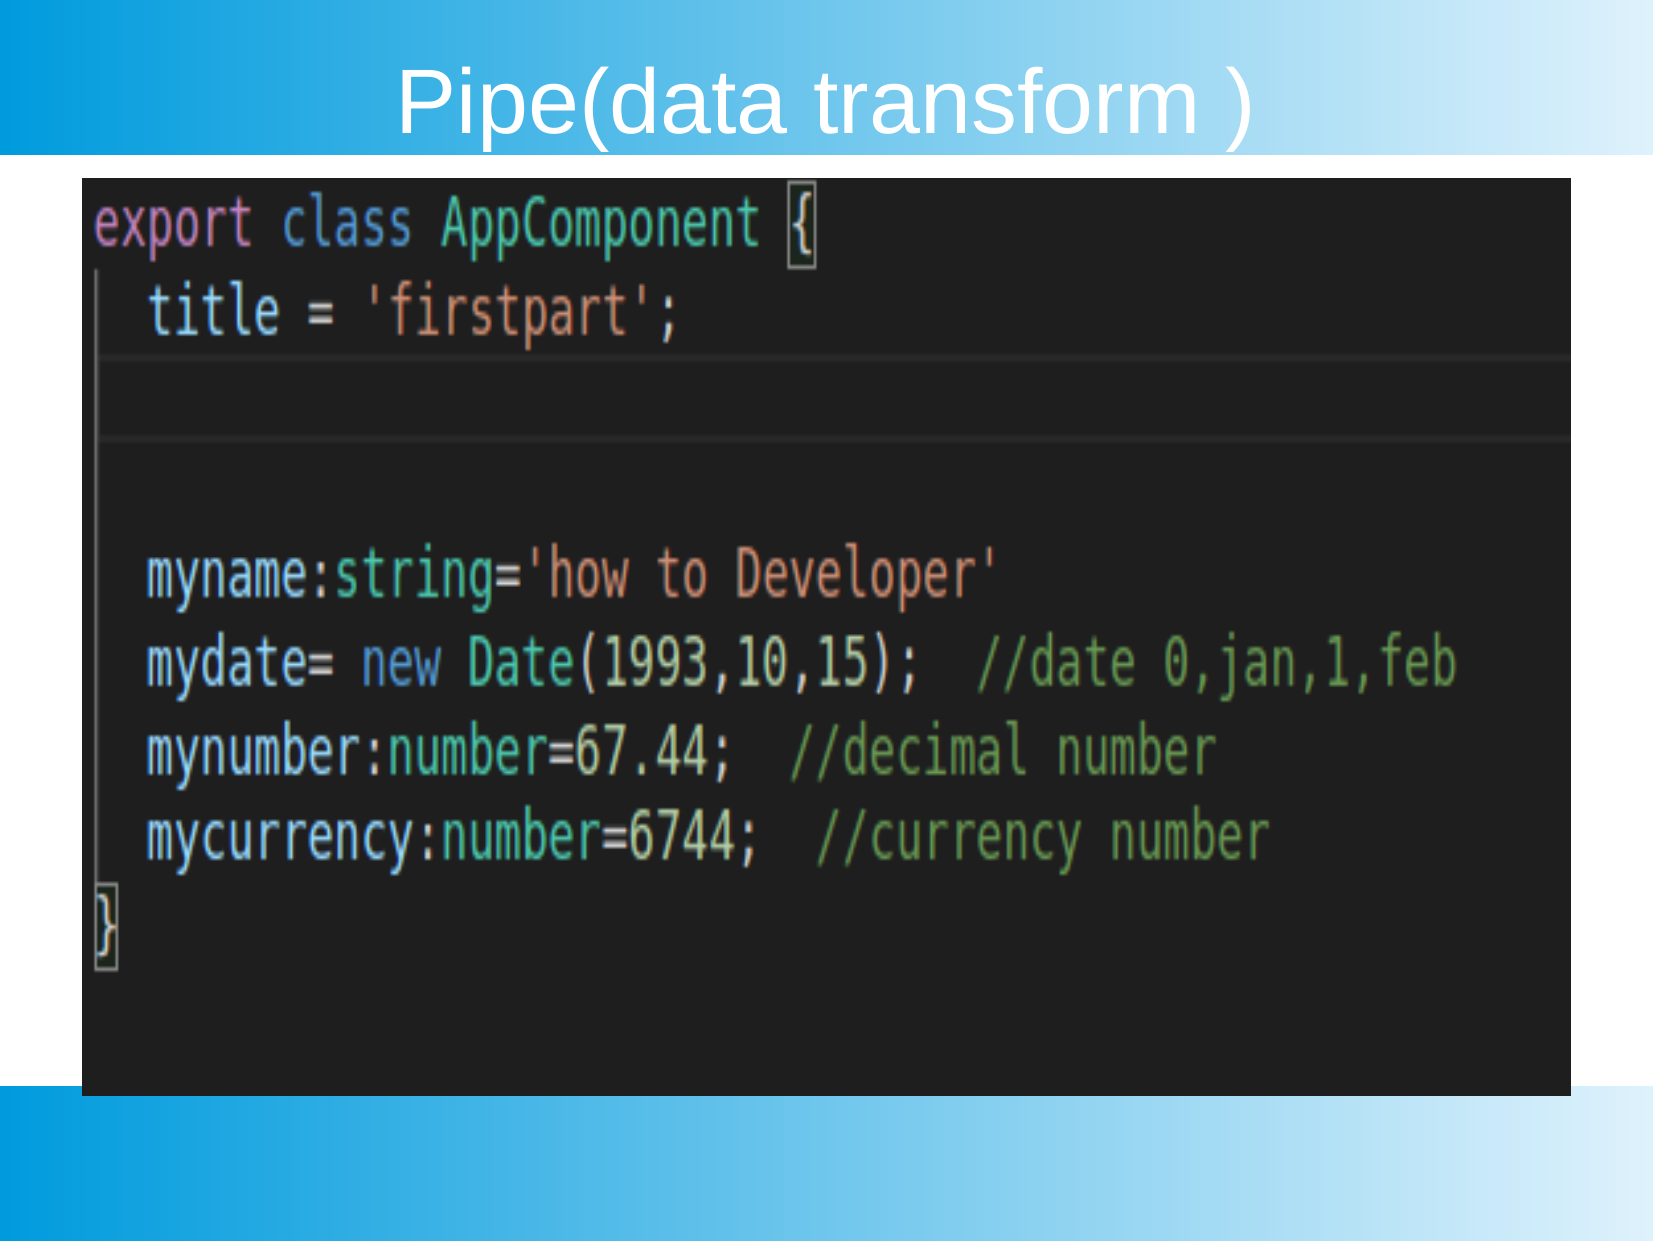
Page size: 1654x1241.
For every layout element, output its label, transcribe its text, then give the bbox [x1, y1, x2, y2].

title Pipe(data transform ) [82, 49, 1571, 155]
picture [82, 178, 1571, 1241]
